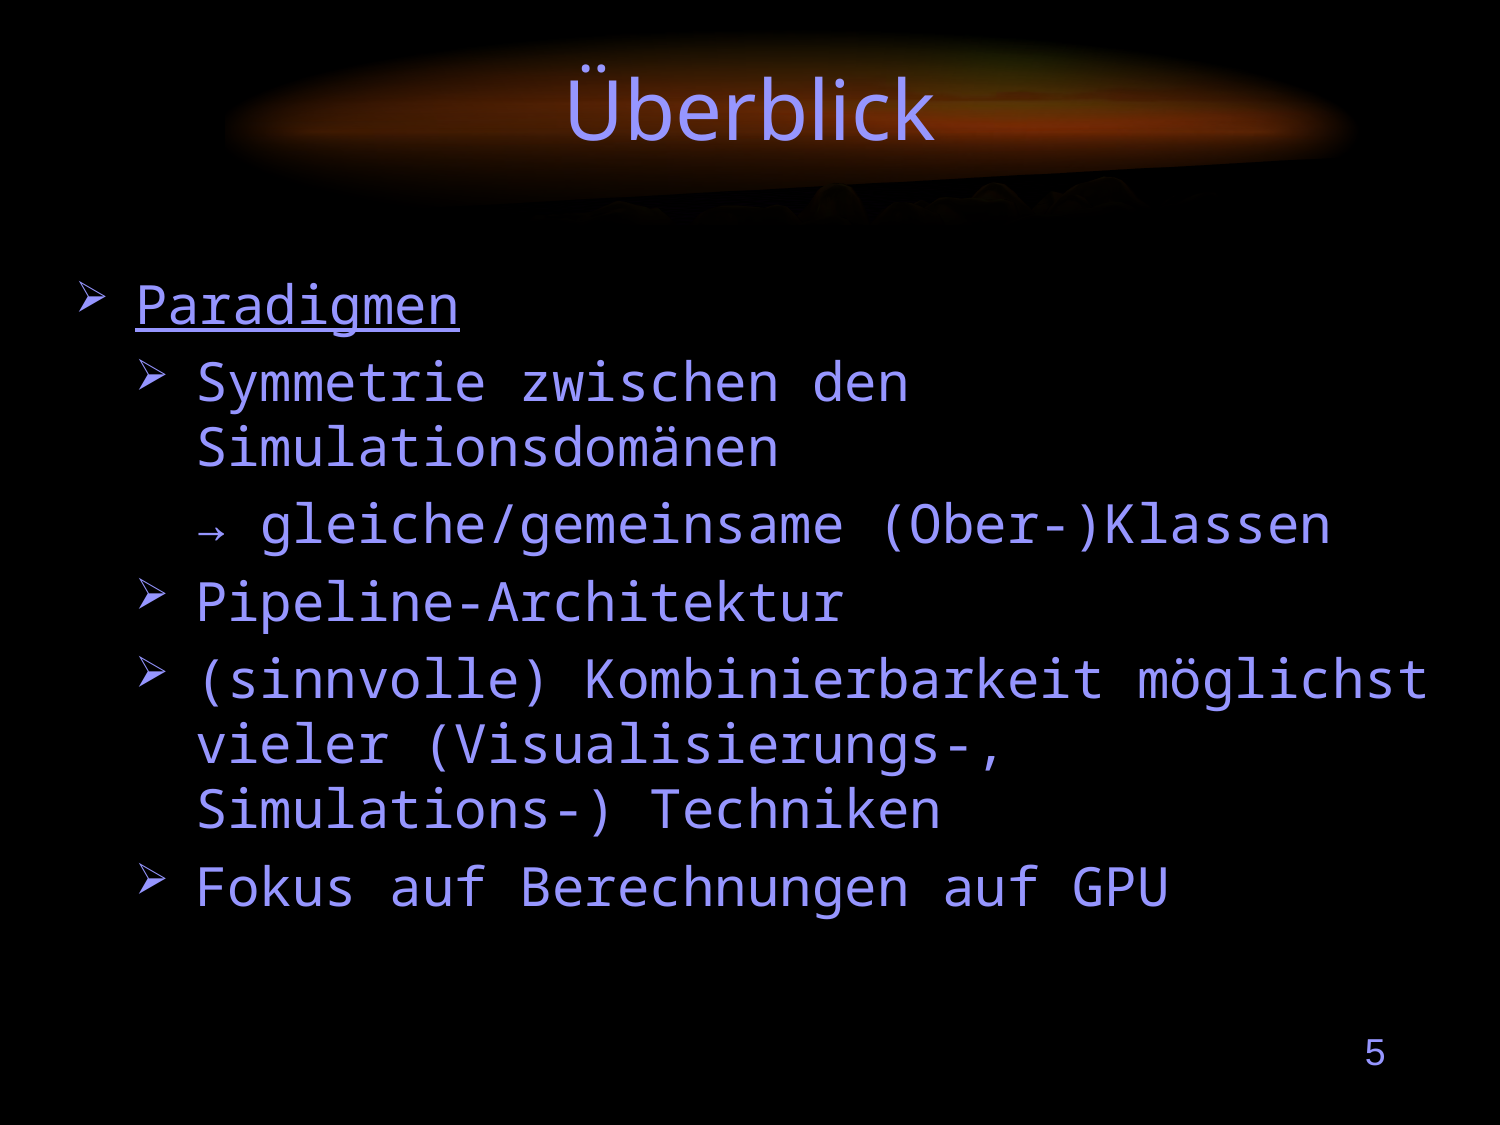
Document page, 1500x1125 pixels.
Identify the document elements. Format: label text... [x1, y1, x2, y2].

text_box Überblick [75, 0, 1426, 216]
text_box [112, 0, 1463, 241]
text_box Paradigmen Symmetrie zwischen den Simulationsdomänen → gleiche/gemeinsame (Ober-)Klassen Pipeline-Architektur (sinnvolle) Kombinierbarkeit möglichst vieler (Visualisierungs-, Simulations-) Techniken Fokus auf Berechnungen auf GPU [0, 262, 1471, 1088]
